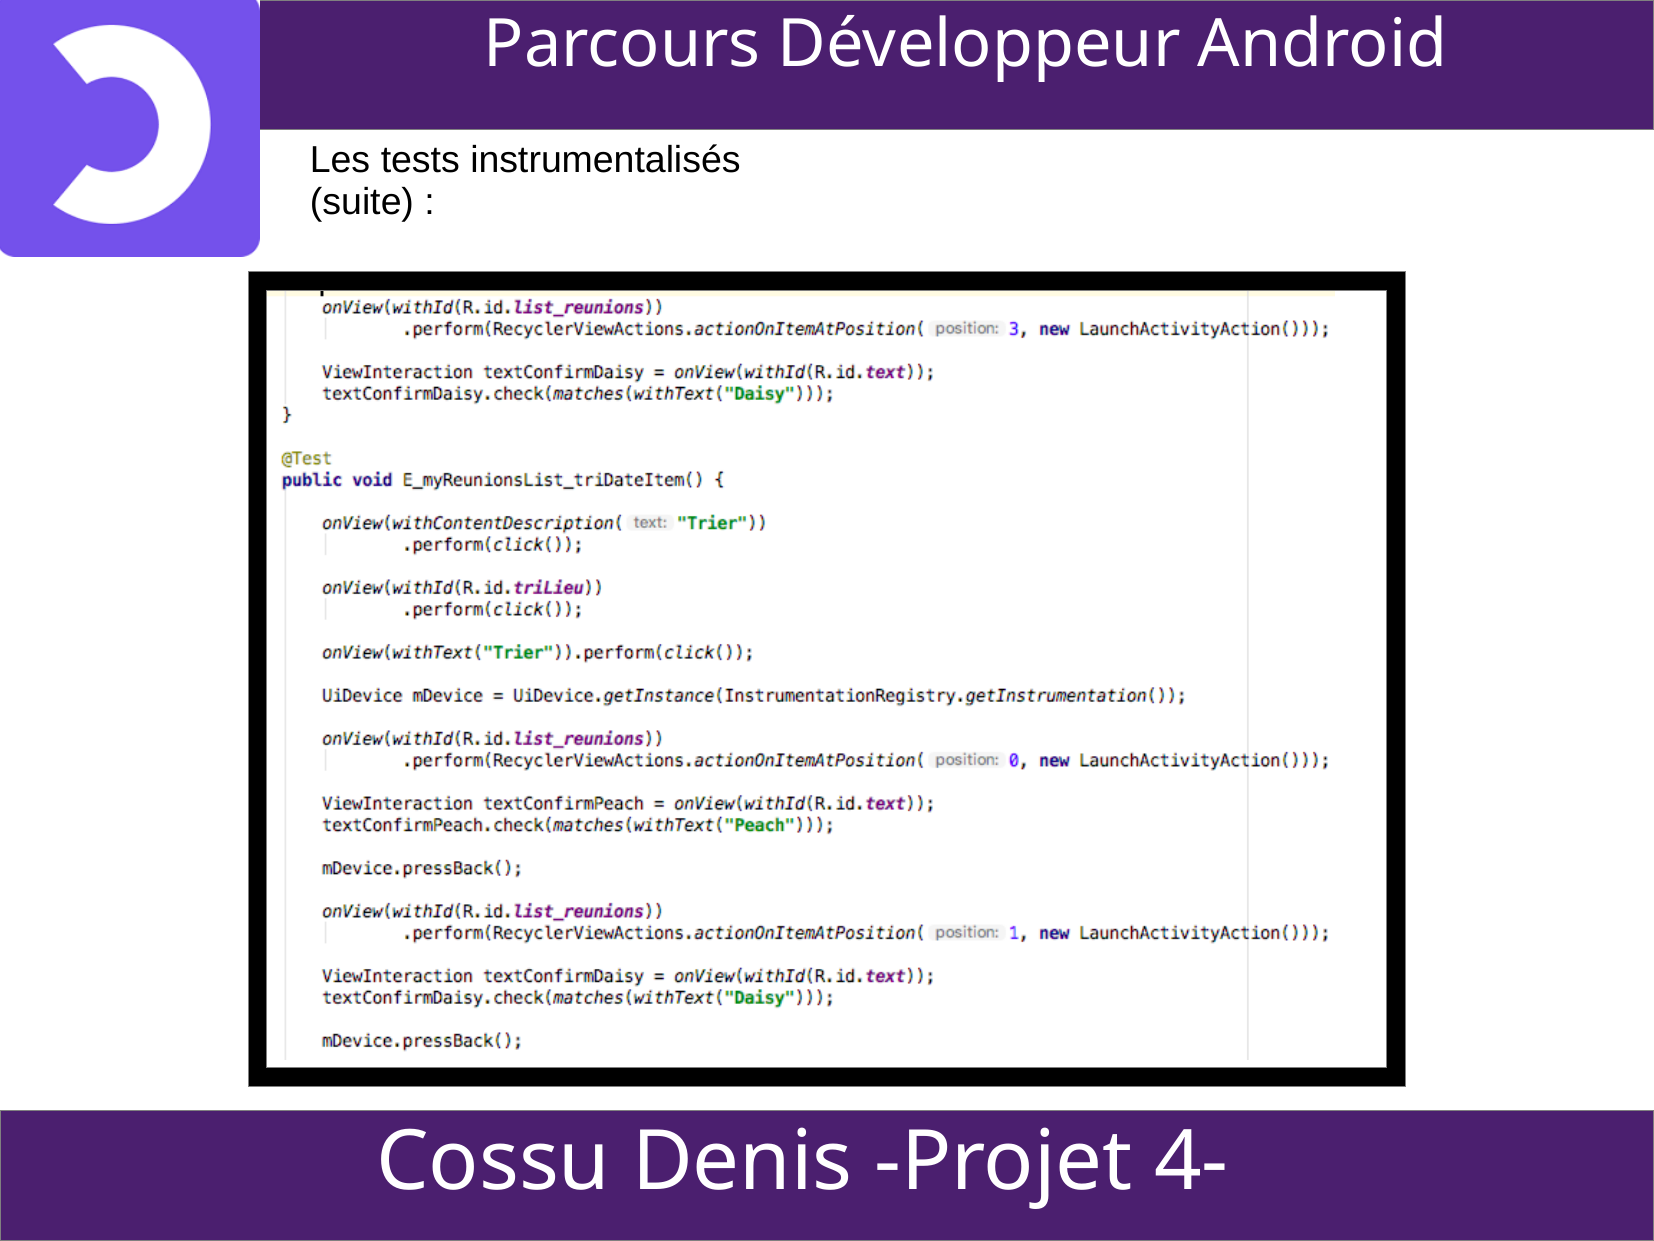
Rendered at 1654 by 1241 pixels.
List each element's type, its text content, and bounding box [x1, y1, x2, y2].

text_box [248, 271, 1406, 1087]
text_box Les tests instrumentalisés (suite) : [295, 130, 1182, 271]
picture [0, 0, 260, 257]
picture [267, 291, 1335, 1060]
